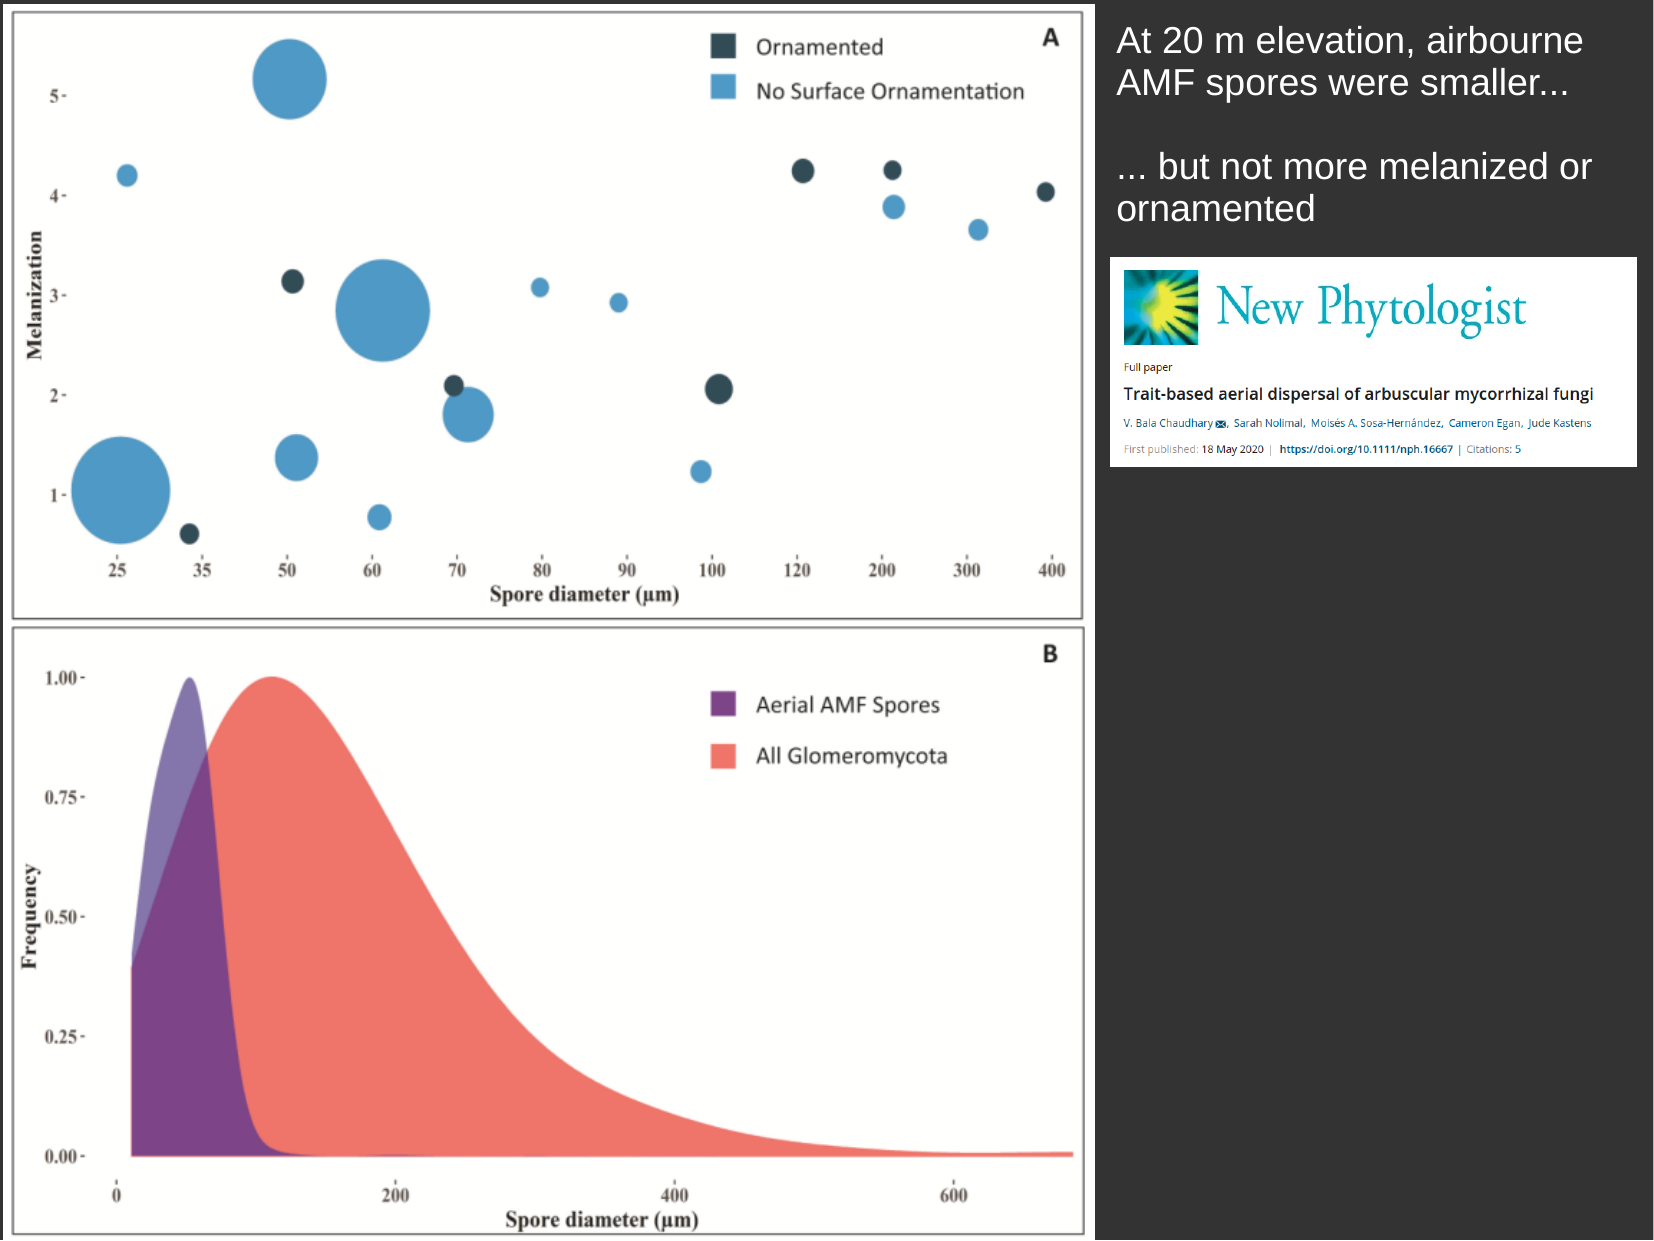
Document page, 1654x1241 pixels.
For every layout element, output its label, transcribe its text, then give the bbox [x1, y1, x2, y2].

text_box At 20 m elevation, airbourne AMF spores were smaller... ... but not more melanized or ornamented [1101, 12, 1635, 406]
picture [1110, 257, 1637, 467]
picture [3, 4, 1095, 1241]
